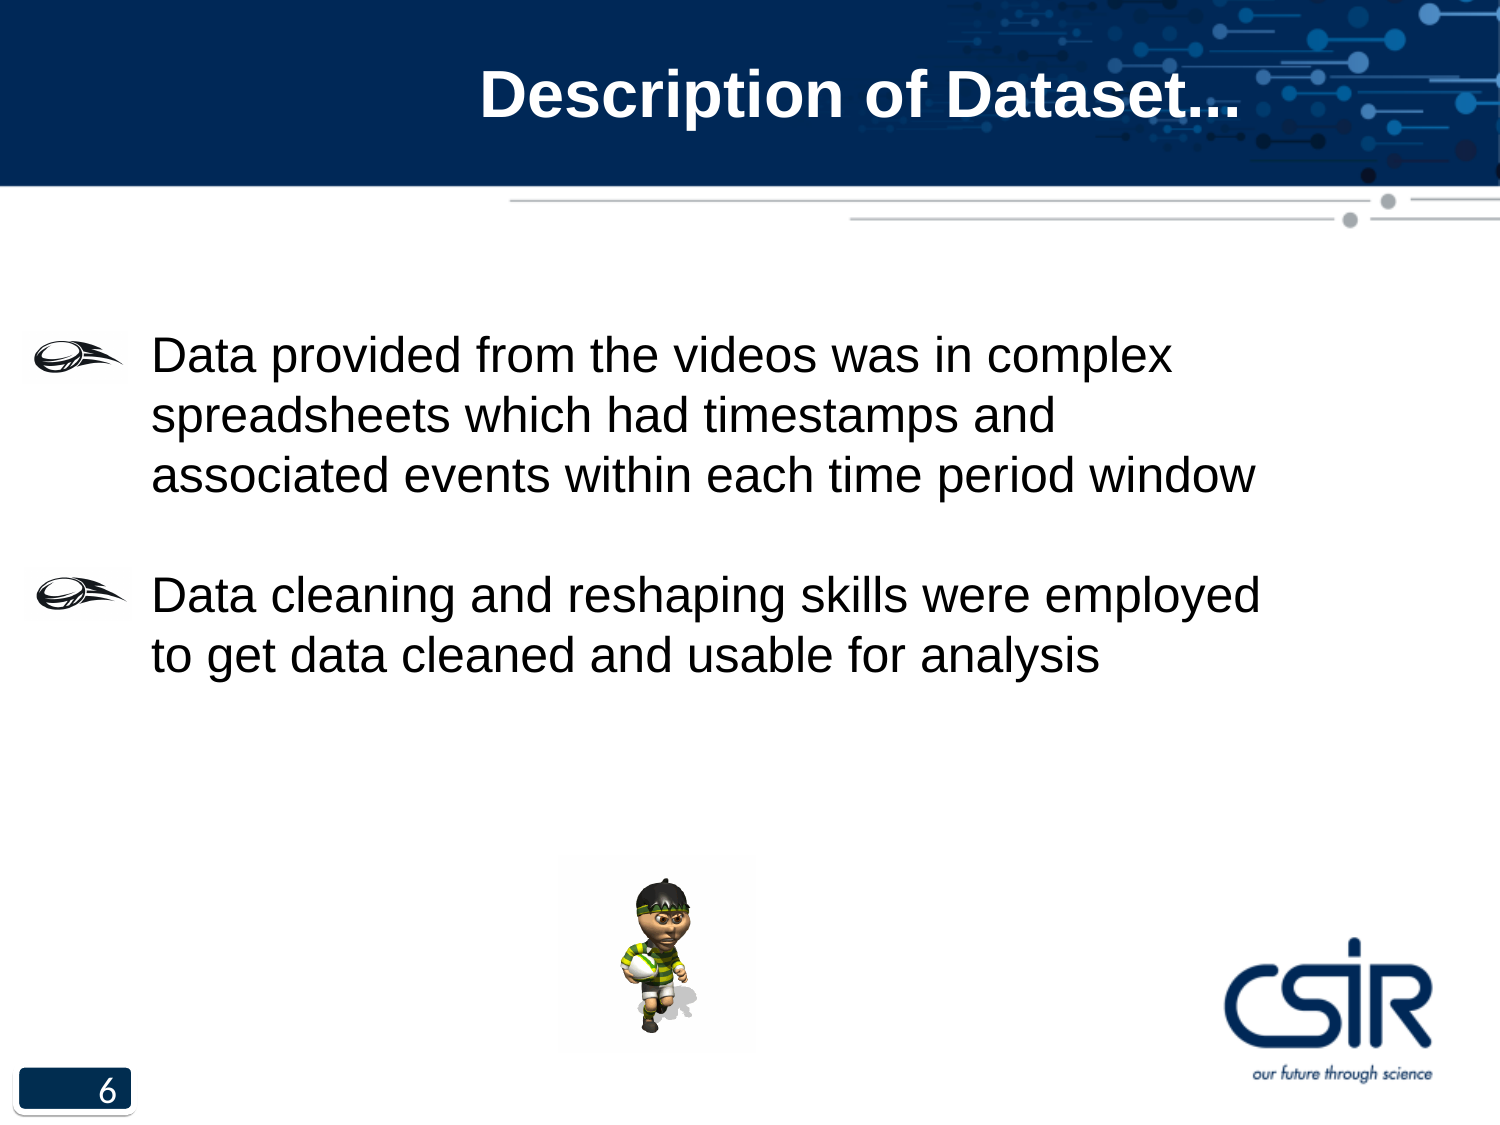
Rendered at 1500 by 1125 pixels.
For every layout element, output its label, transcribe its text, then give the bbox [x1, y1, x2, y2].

picture [0, 0, 1500, 1125]
text_box Description of Dataset... [75, 21, 1425, 161]
text_box Data provided from the videos was in complex spreadsheets which had timestamps and associated events within each time period window Data cleaning and reshaping skills were employed to get data cleaned and usable for analysis [151, 322, 1289, 795]
